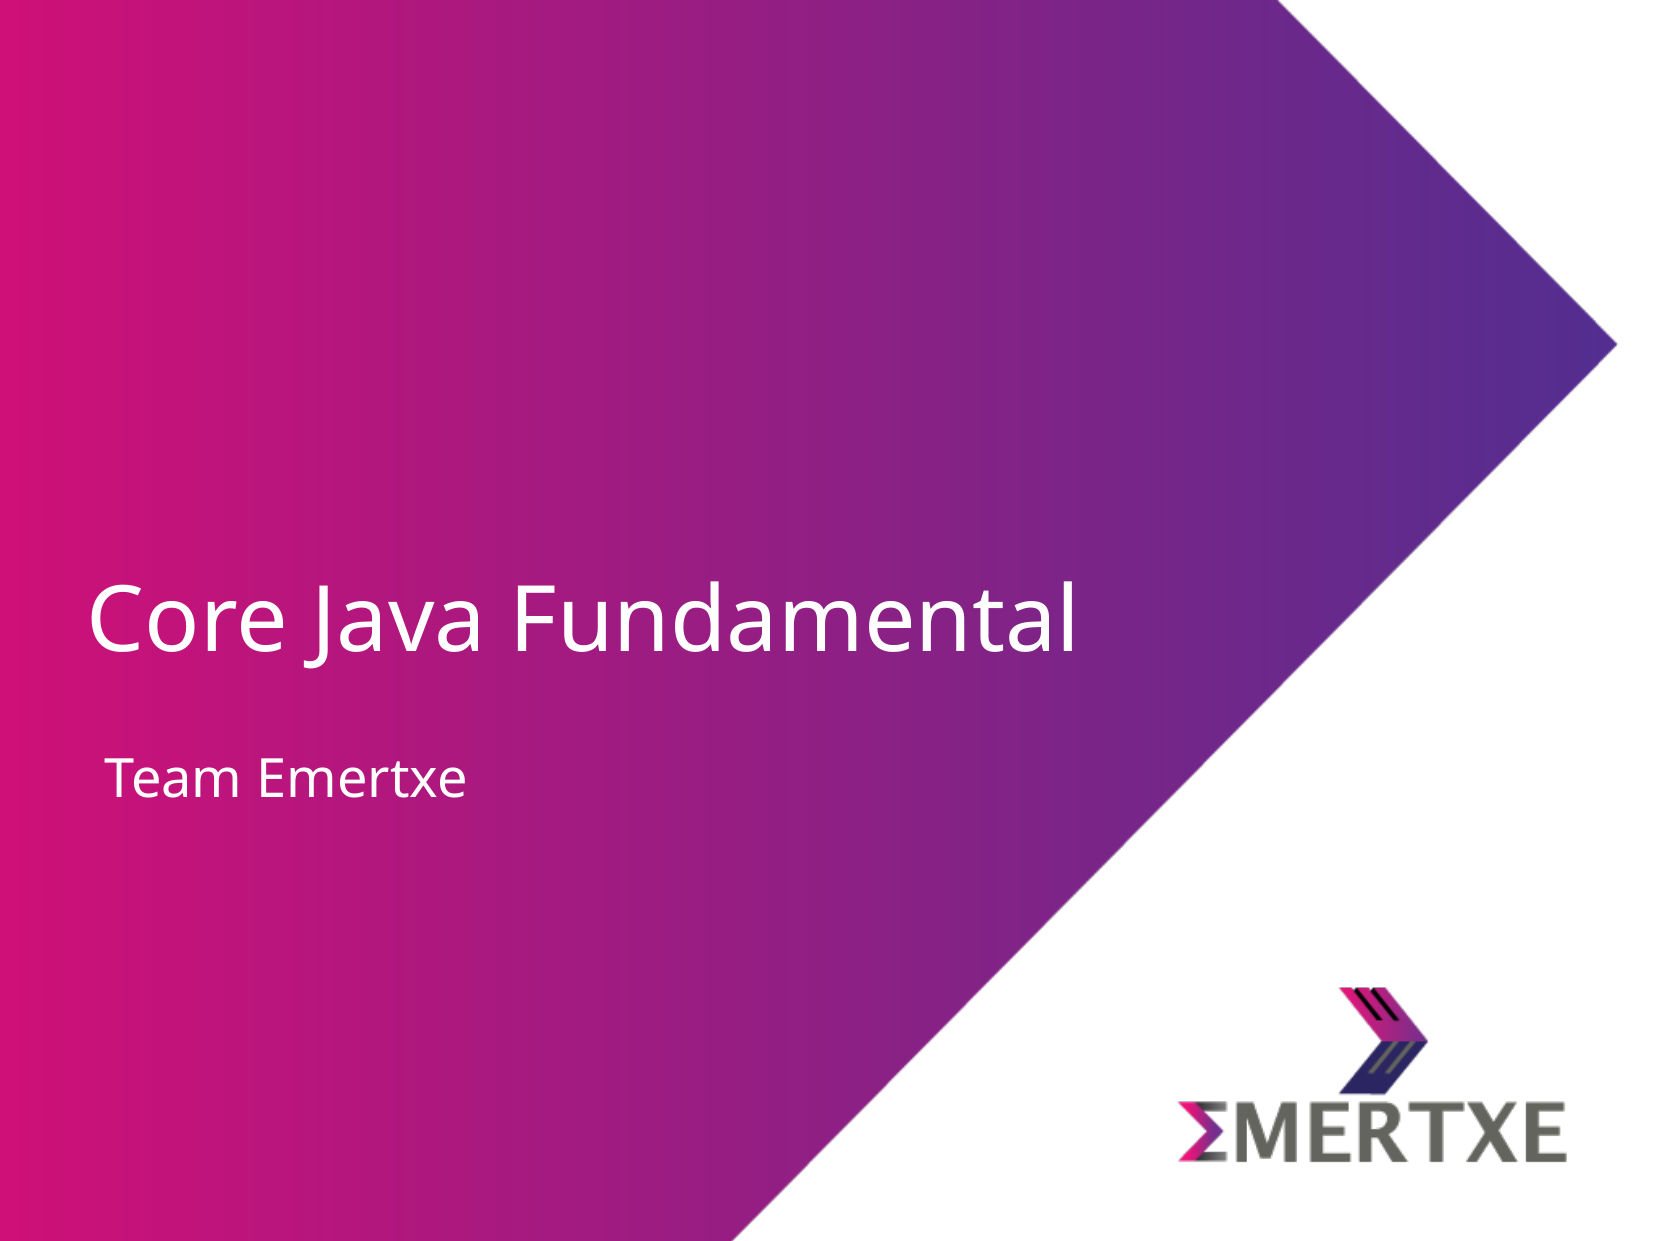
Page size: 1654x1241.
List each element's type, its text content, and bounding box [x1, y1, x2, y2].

title Core Java Fundamental [86, 512, 1576, 721]
picture [0, 0, 1654, 1241]
